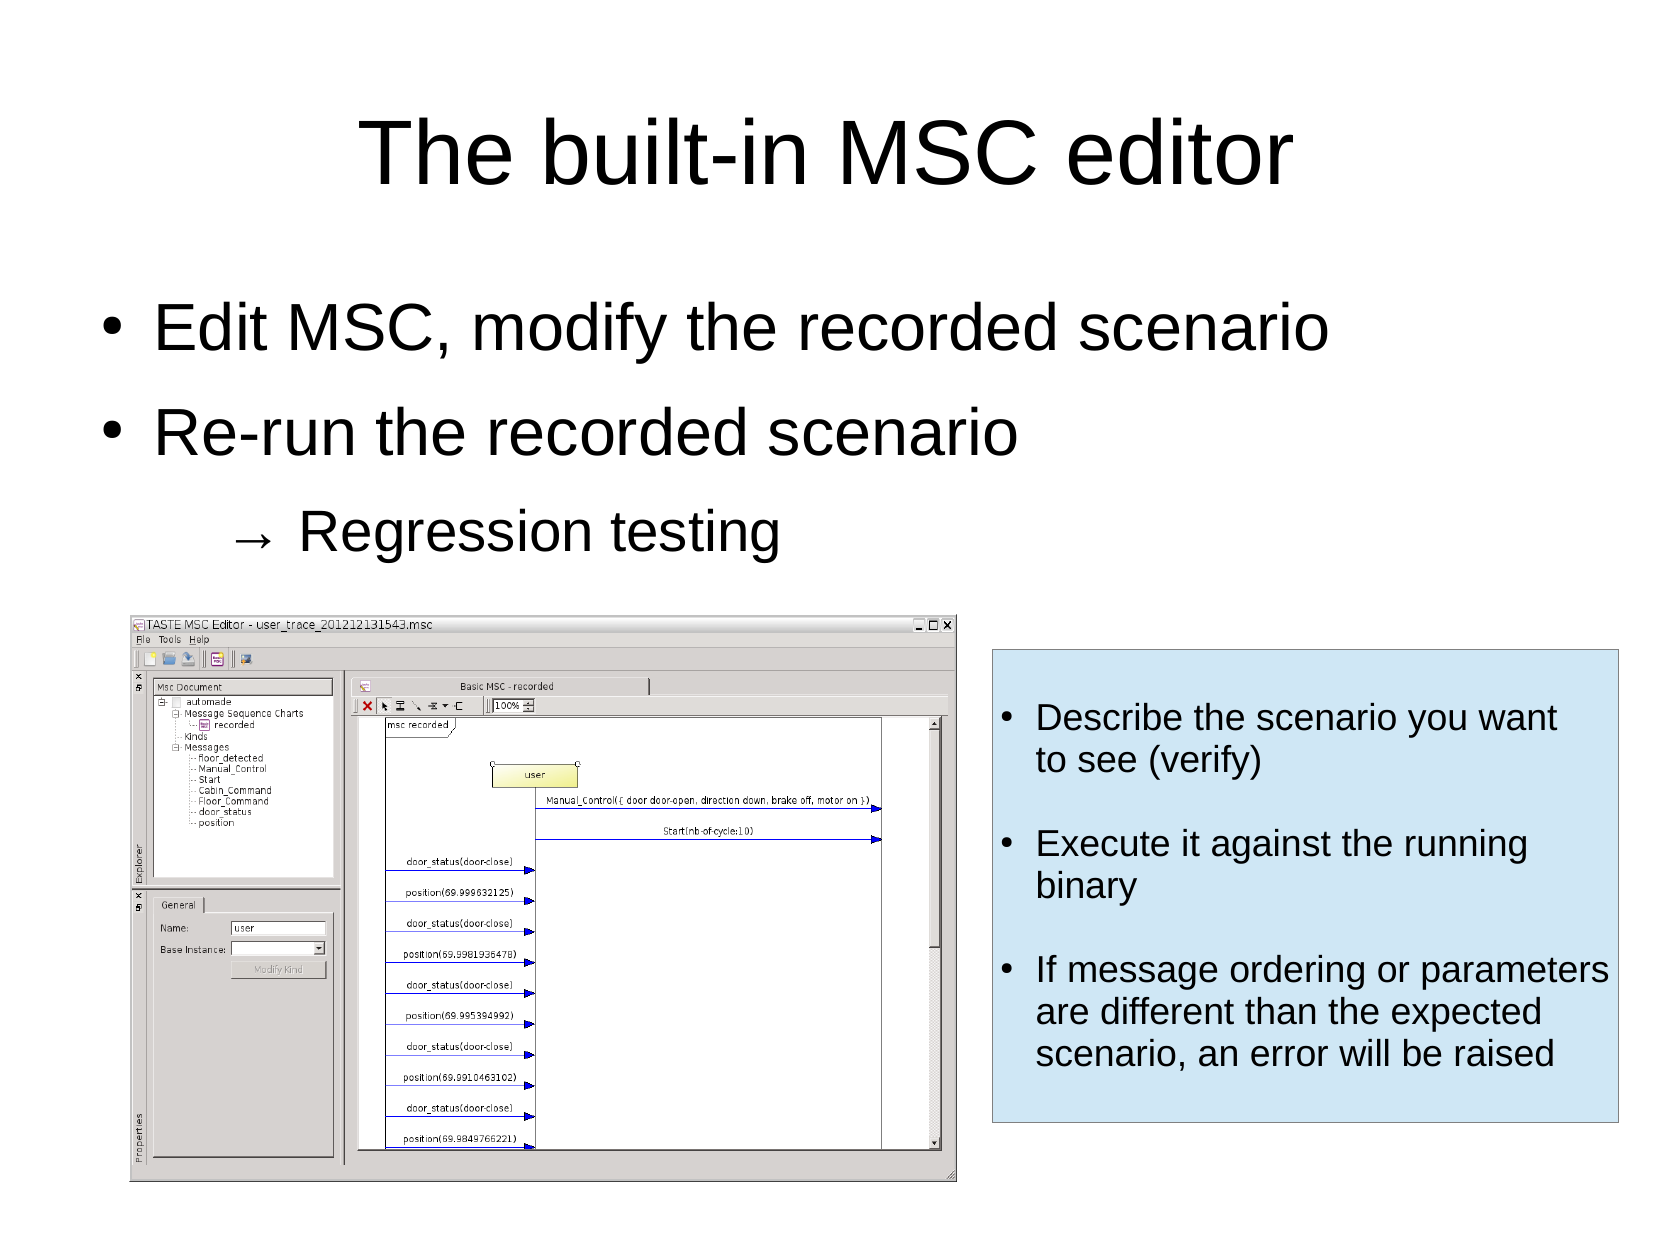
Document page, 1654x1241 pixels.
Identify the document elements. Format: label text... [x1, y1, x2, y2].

text_box Describe the scenario you want to see (verify) Execute it against the running binary If message ordering or parameters are different than the expected scenario, an error will be raised [992, 649, 1619, 1123]
picture [129, 614, 957, 1182]
list Edit MSC, modify the recorded scenario Re-run the recorded scenario → Regression testing [82, 290, 1538, 1010]
title The built-in MSC editor [82, 49, 1571, 257]
